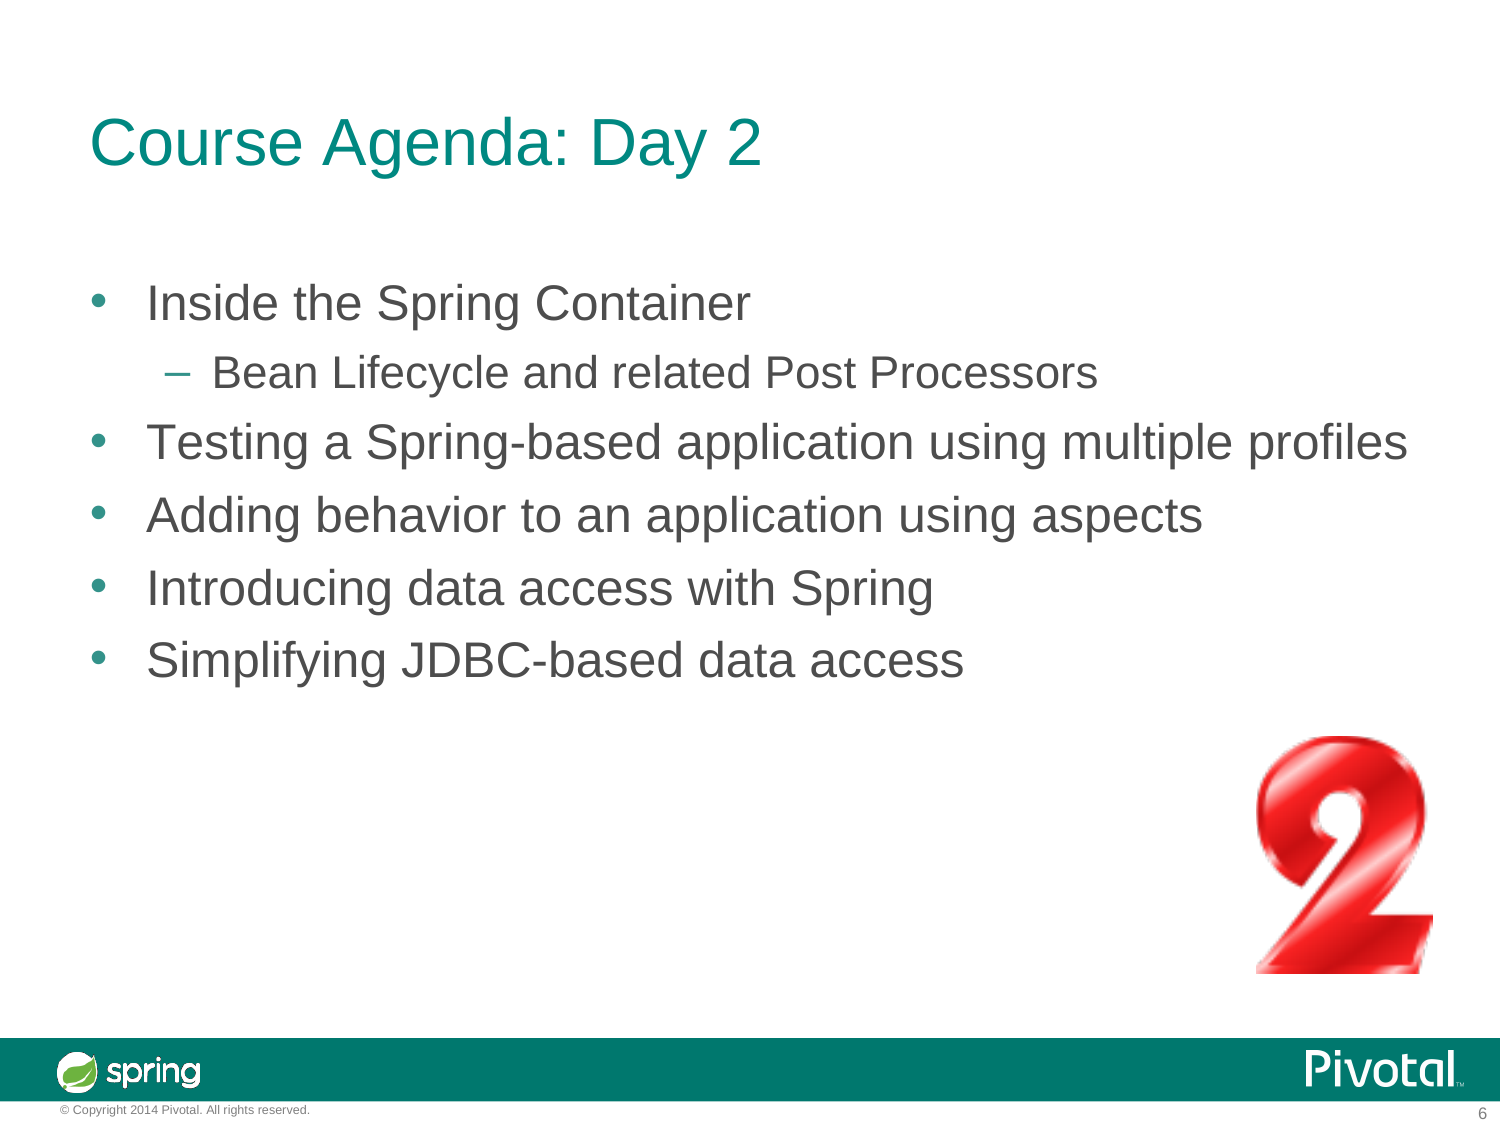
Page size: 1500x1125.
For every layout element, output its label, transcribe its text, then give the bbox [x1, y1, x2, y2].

list Inside the Spring Container Bean Lifecycle and related Post Processors Testing a Spring-based application using multiple profiles Adding behavior to an application using aspects Introducing data access with Spring Simplifying JDBC-based data access [75, 262, 1426, 1005]
picture [32, 1041, 210, 1103]
picture [1306, 1050, 1464, 1087]
title Course Agenda: Day 2 [75, 45, 1426, 233]
picture [1256, 736, 1433, 974]
